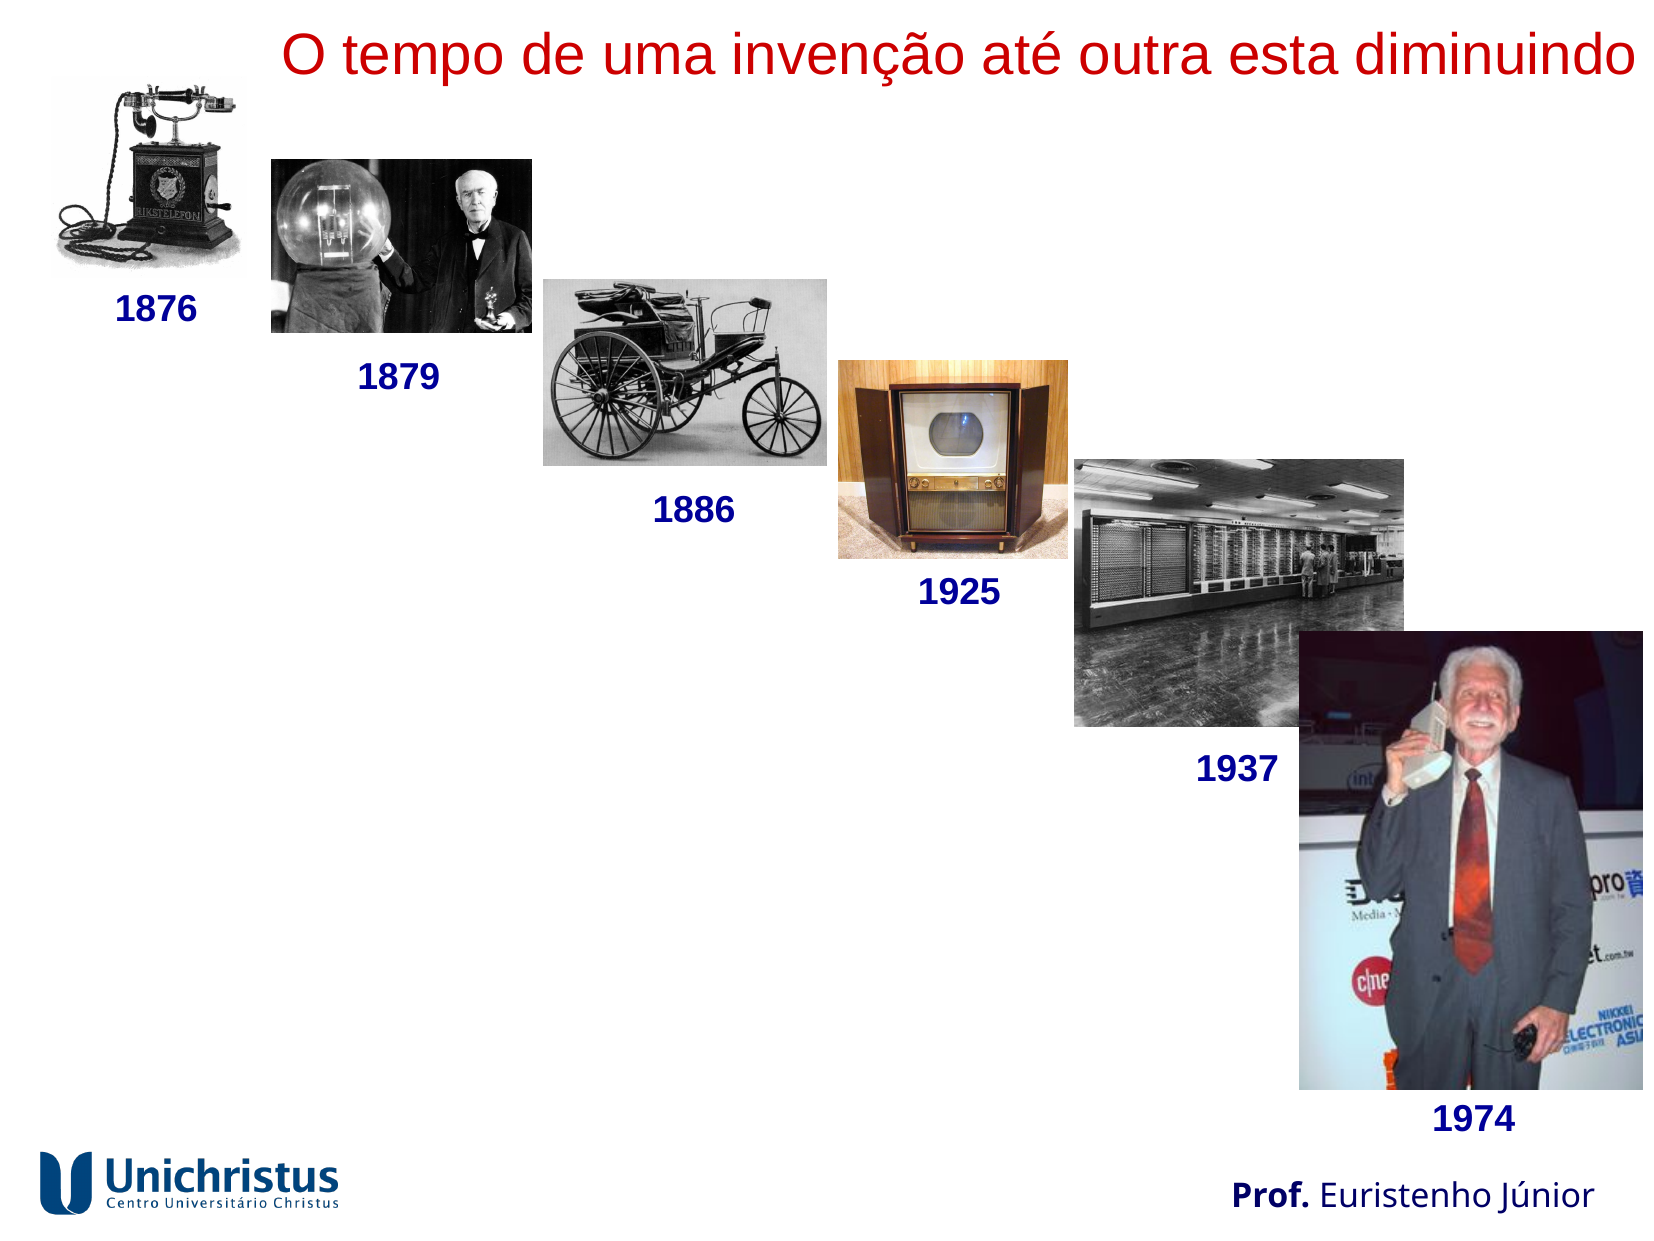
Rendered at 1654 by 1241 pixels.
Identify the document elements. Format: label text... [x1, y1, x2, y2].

picture [838, 360, 1068, 560]
picture [35, 1148, 343, 1217]
text_box 1937 [1181, 740, 1294, 798]
text_box 1886 [637, 480, 751, 538]
text_box O tempo de uma invenção até outra esta diminuindo [266, 14, 1654, 95]
picture [271, 159, 532, 333]
text_box 1879 [342, 348, 456, 406]
picture [51, 76, 247, 278]
text_box Prof. Euristenho Júnior [1216, 1163, 1654, 1224]
picture [1074, 459, 1643, 1090]
text_box 1974 [1417, 1089, 1530, 1147]
text_box 1925 [903, 563, 1016, 621]
picture [543, 279, 827, 466]
text_box 1876 [99, 279, 213, 337]
